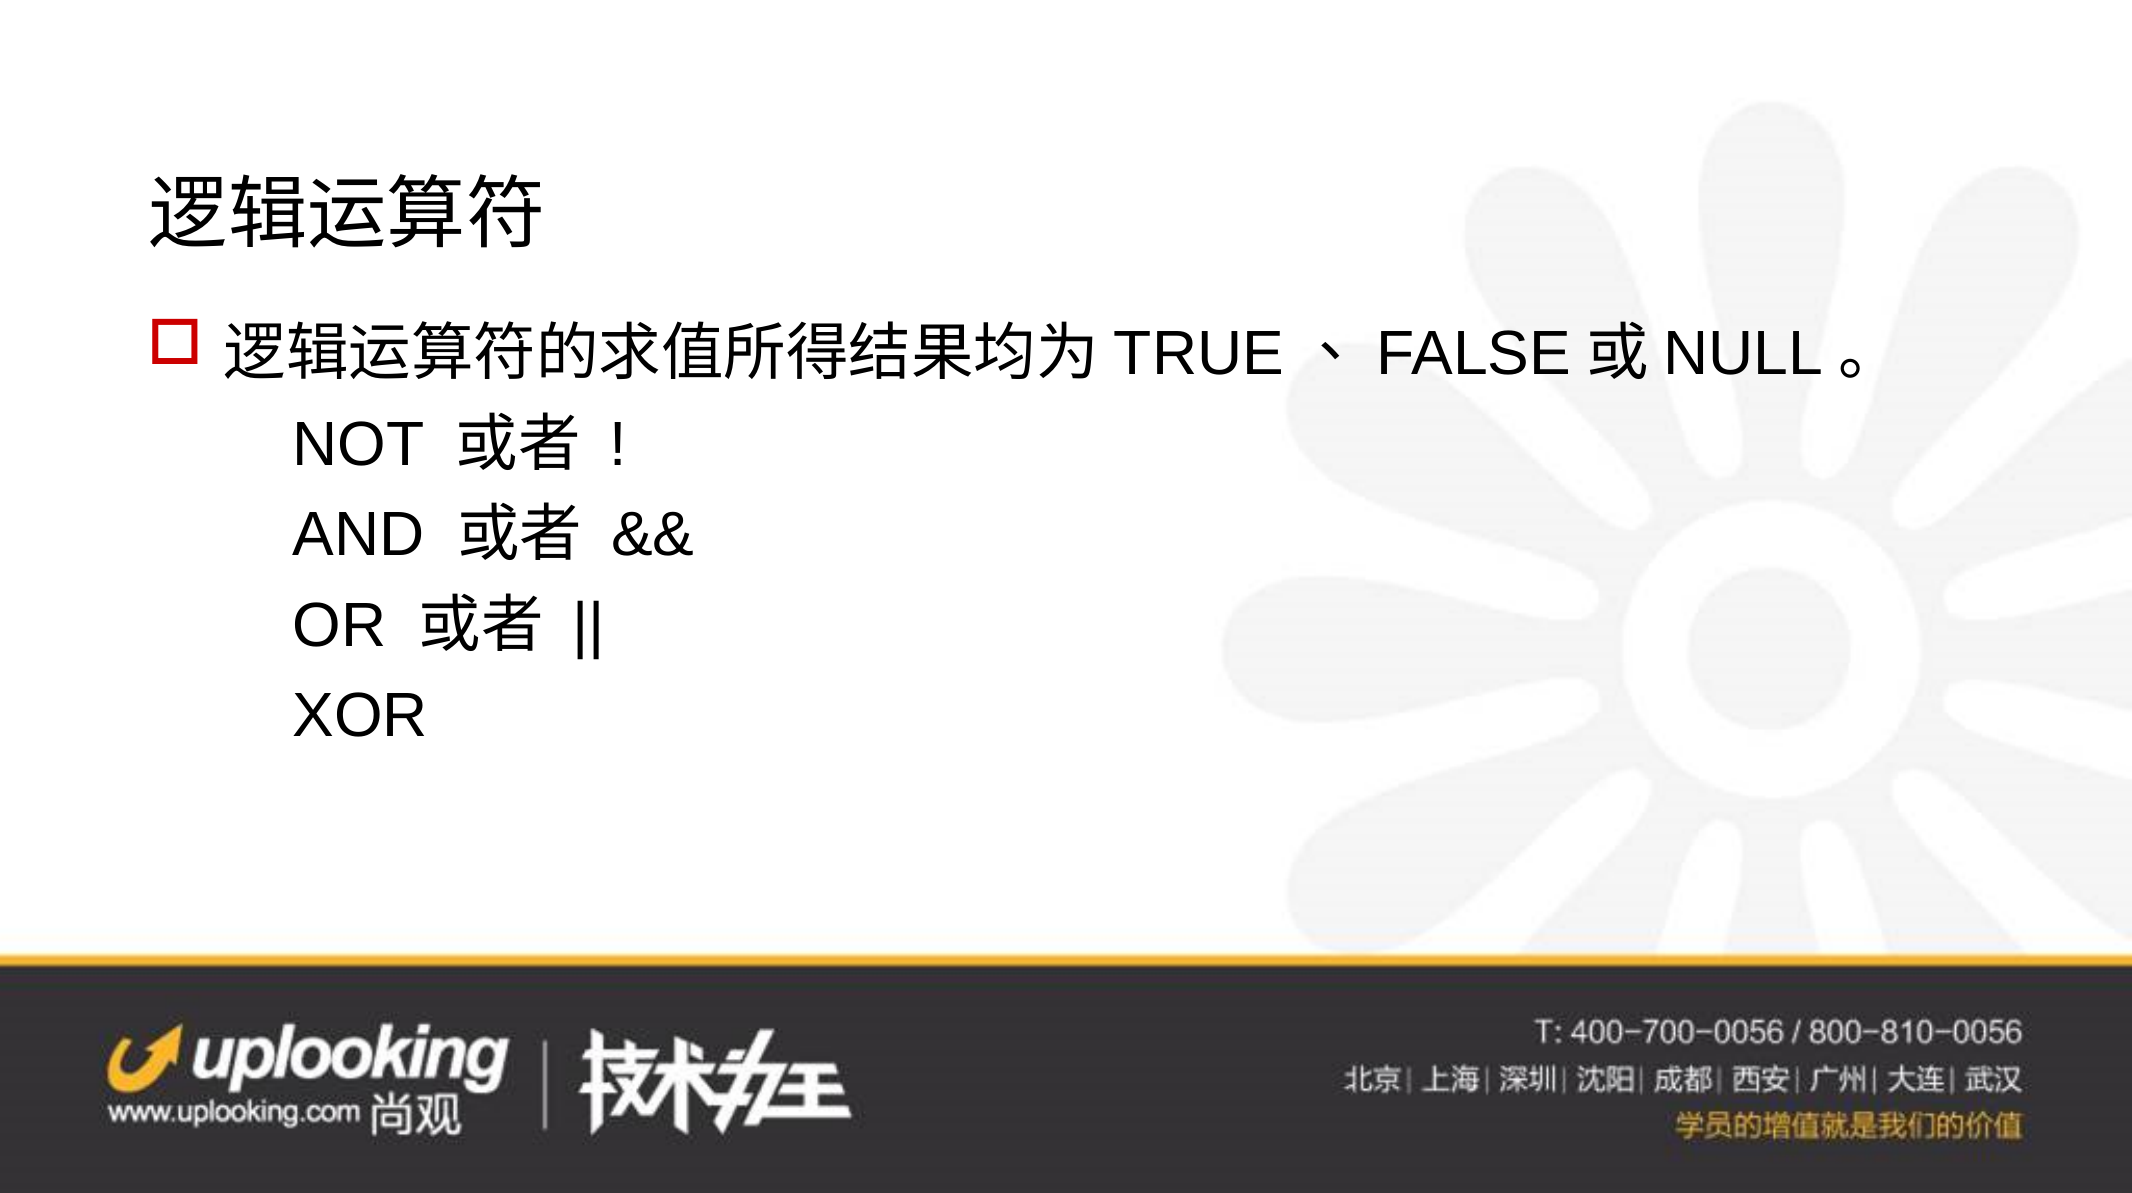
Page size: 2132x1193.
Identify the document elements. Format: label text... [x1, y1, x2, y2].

text_box 逻辑运算符的求值所得结果均为TRUE、FALSE或NULL。 NOT 或者 ! AND 或者 && OR 或者 || XOR [132, 304, 1998, 1048]
picture [0, 0, 2132, 1193]
text_box 逻辑运算符 [133, 52, 2000, 265]
